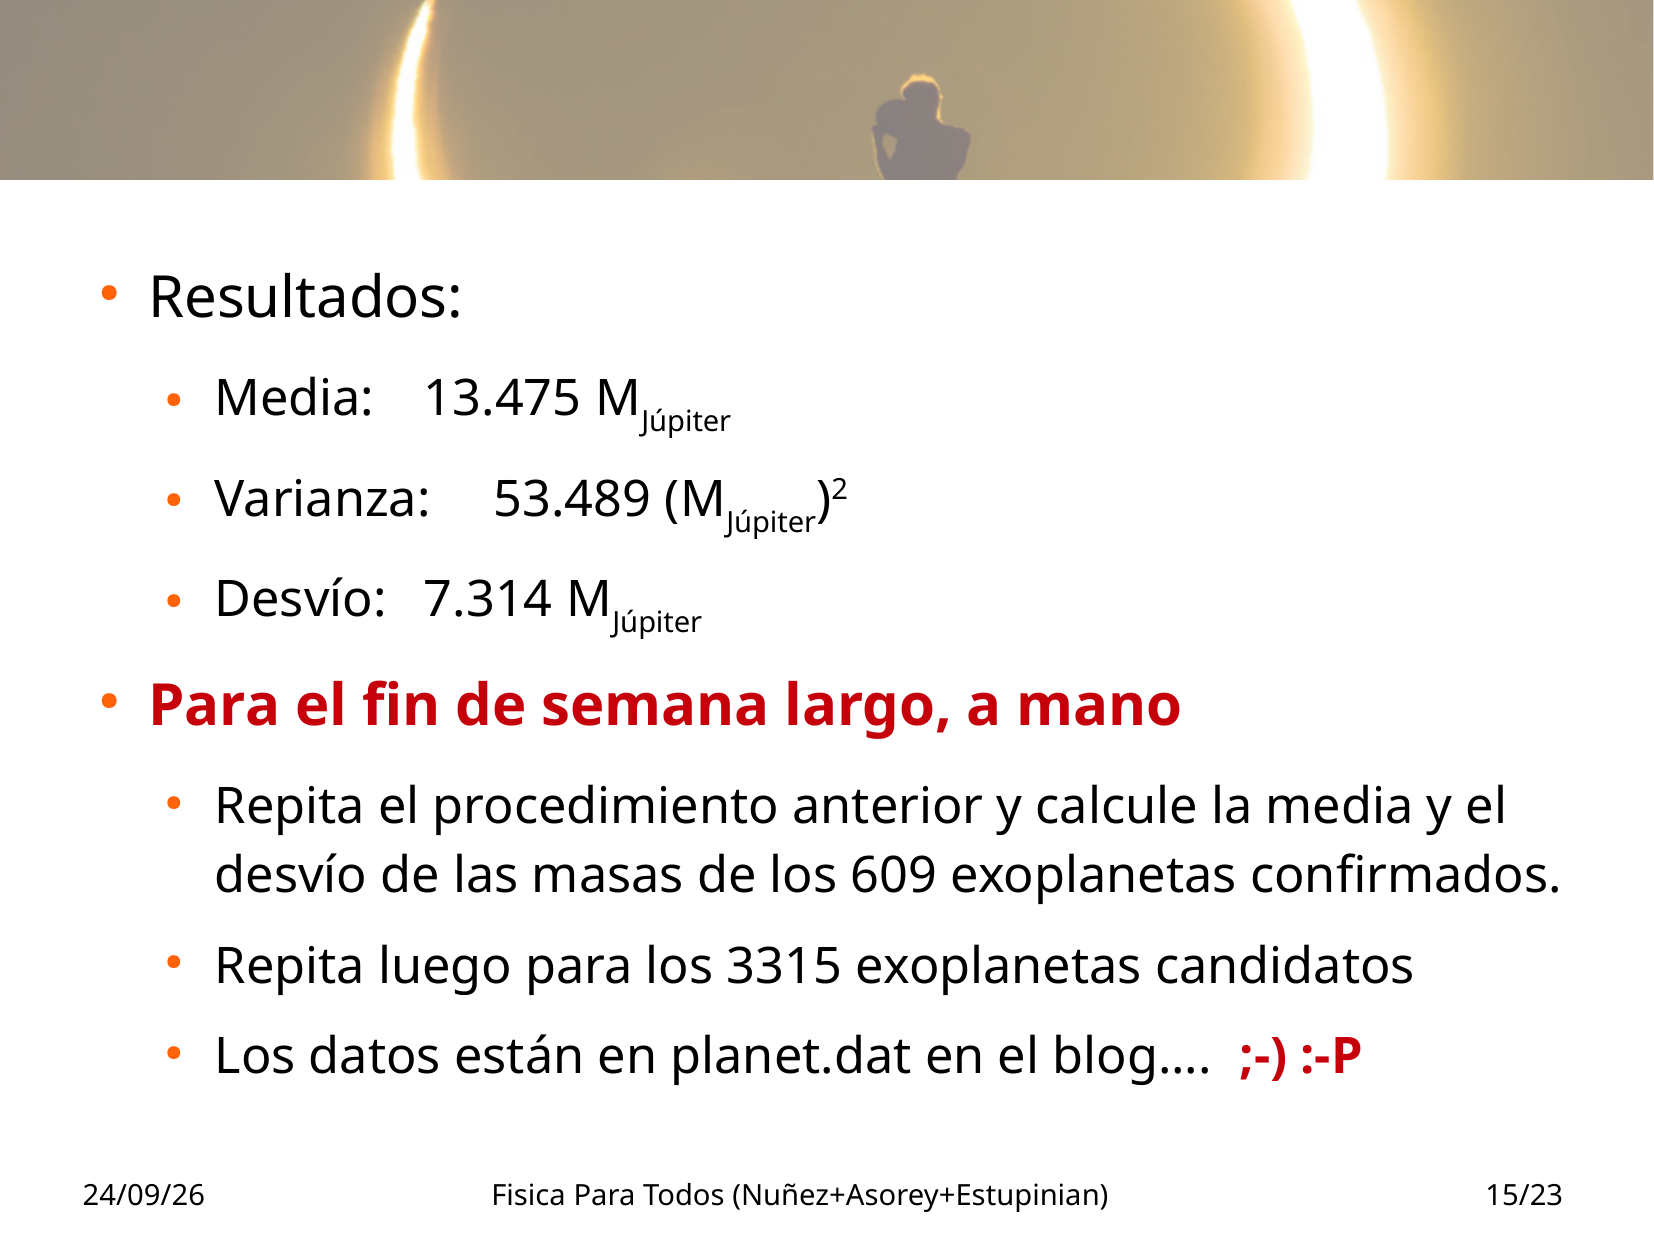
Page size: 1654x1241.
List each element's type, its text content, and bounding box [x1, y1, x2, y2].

picture [0, 0, 1654, 180]
list Resultados: Media: 13.475 MJúpiter Varianza: 53.489 (MJúpiter)2 Desvío: 7.314 MJúpiter Para el fin de semana largo, a mano Repita el procedimiento anterior y calcule la media y el desvío de las masas de los 609 exoplanetas confirmados. Repita luego para los 3315 exoplanetas candidatos Los datos están en planet.dat en el blog.... ;-) :-P [82, 255, 1571, 1156]
